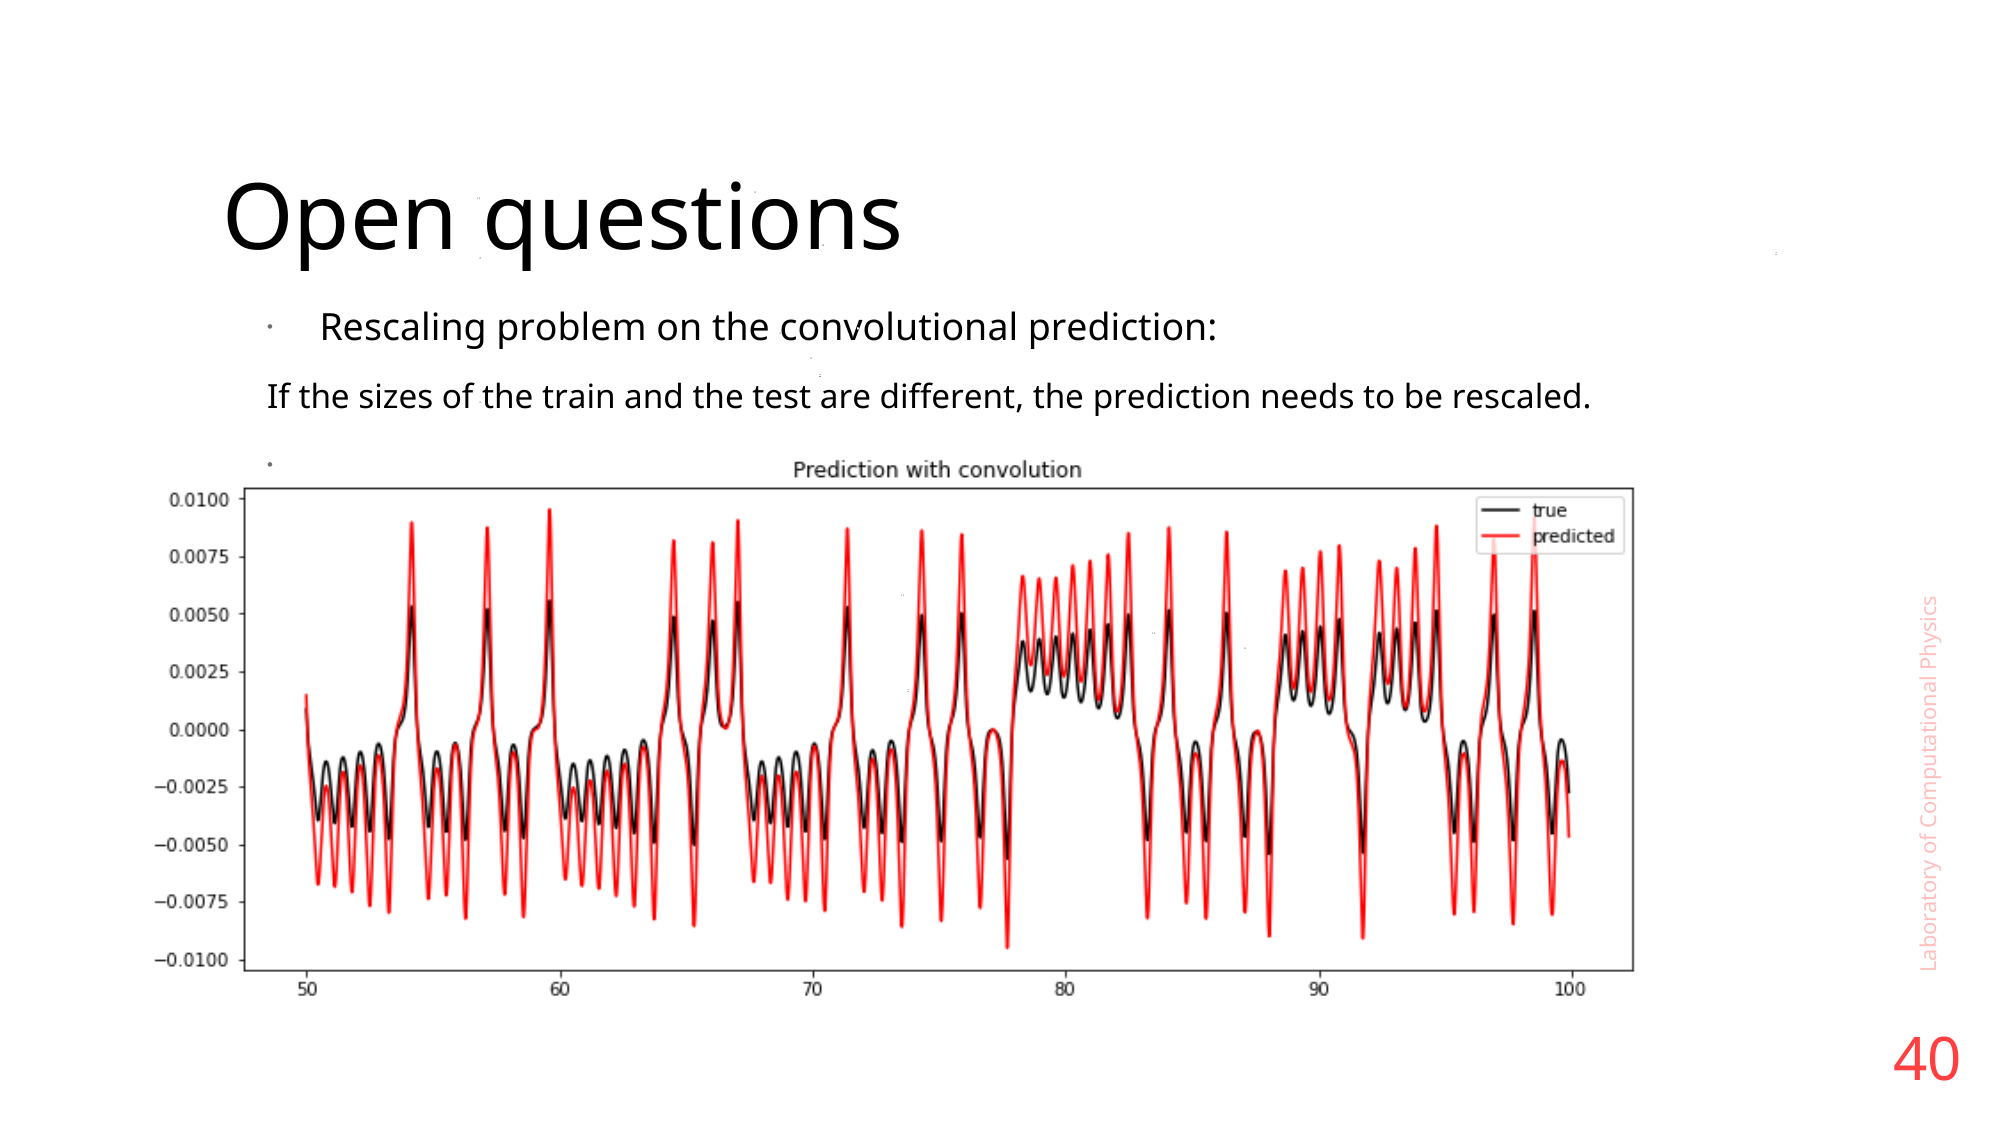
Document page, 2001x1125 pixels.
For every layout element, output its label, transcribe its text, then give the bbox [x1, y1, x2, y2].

title Open questions [206, 60, 1797, 278]
footer Laboratory of Computational Physics [1897, 400, 1958, 988]
slide_number 40 [1852, 1012, 2000, 1110]
list Rescaling problem on the convolutional prediction: If the sizes of the train and the test are different, the prediction needs to be rescaled. [206, 298, 1617, 432]
picture [141, 432, 1638, 1034]
